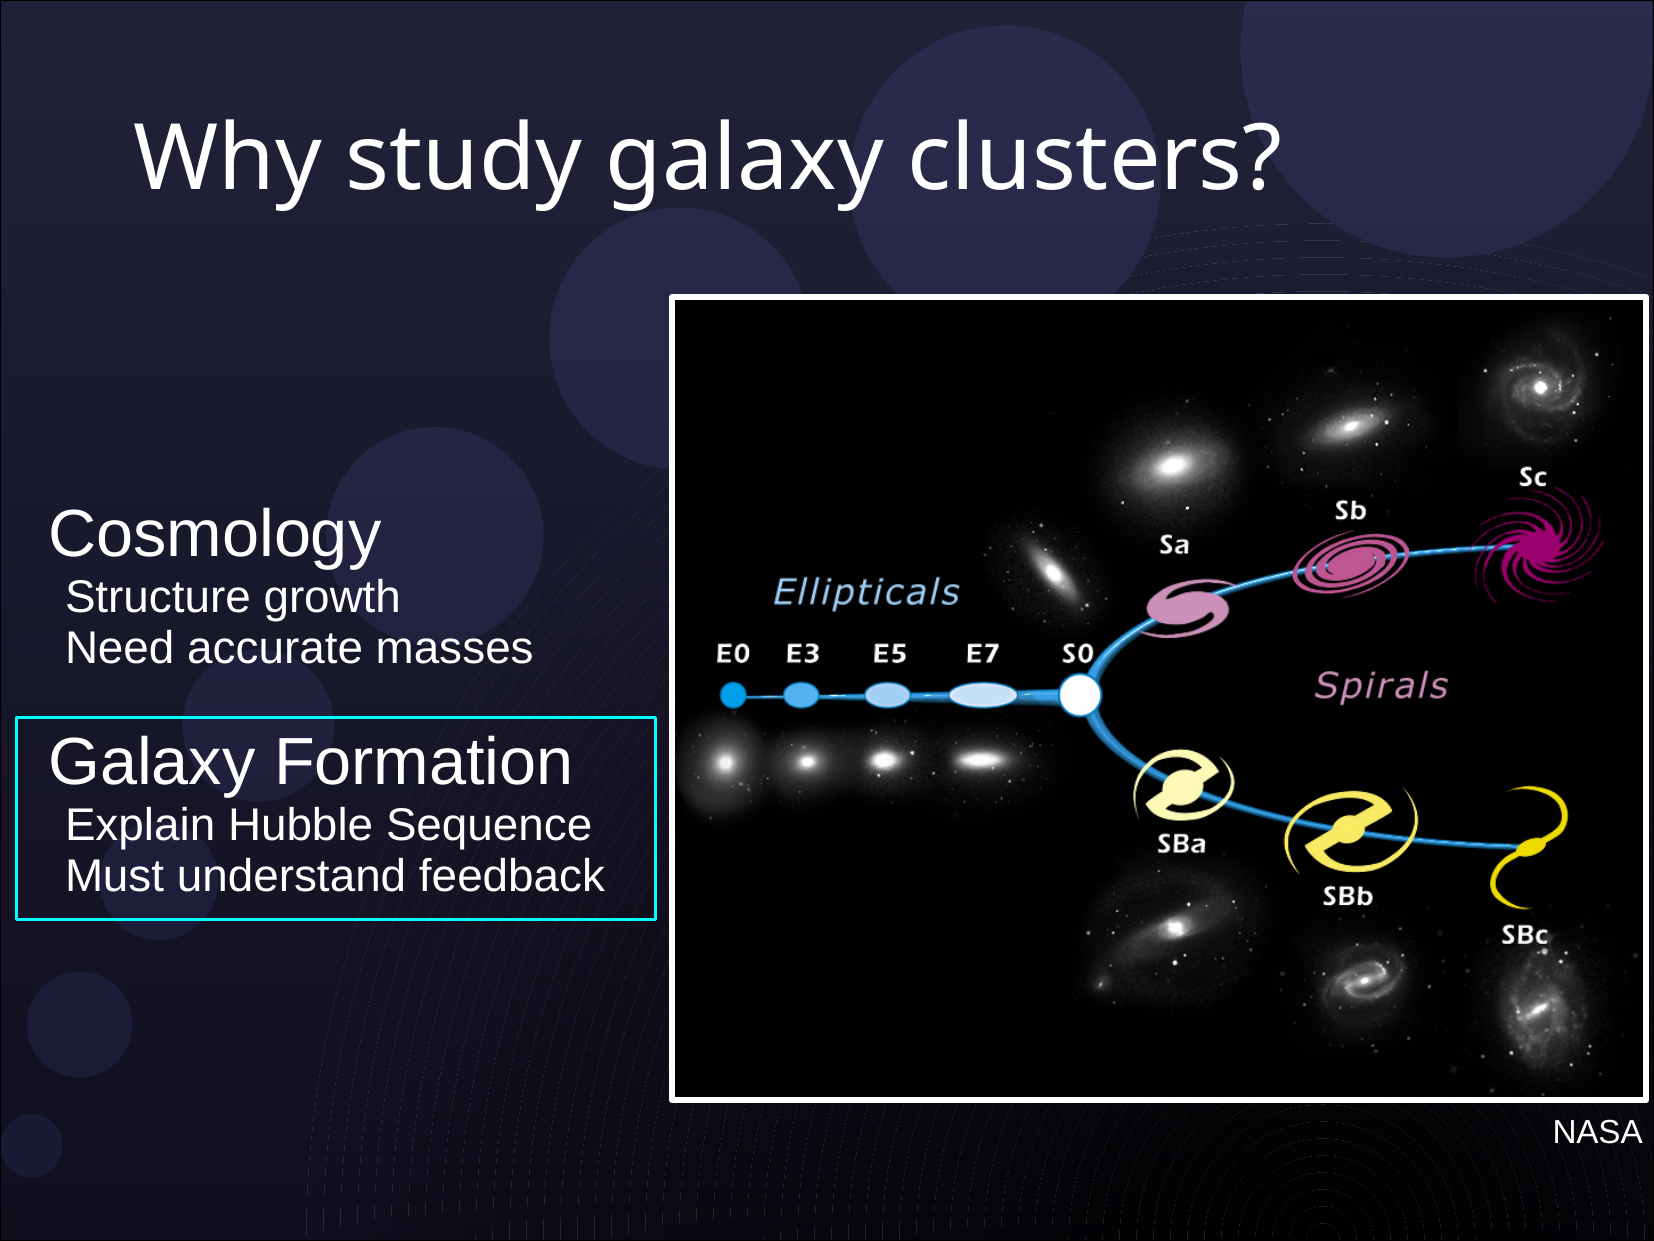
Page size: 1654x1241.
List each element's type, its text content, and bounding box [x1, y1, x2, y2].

text_box Cosmology Structure growth Need accurate masses Galaxy Formation Explain Hubble Sequence Must understand feedback [26, 492, 633, 905]
picture [675, 300, 1644, 1098]
text_box Why study galaxy clusters? [133, 91, 1505, 221]
text_box NASA [1552, 1113, 1644, 1151]
text_box [675, 300, 1201, 476]
